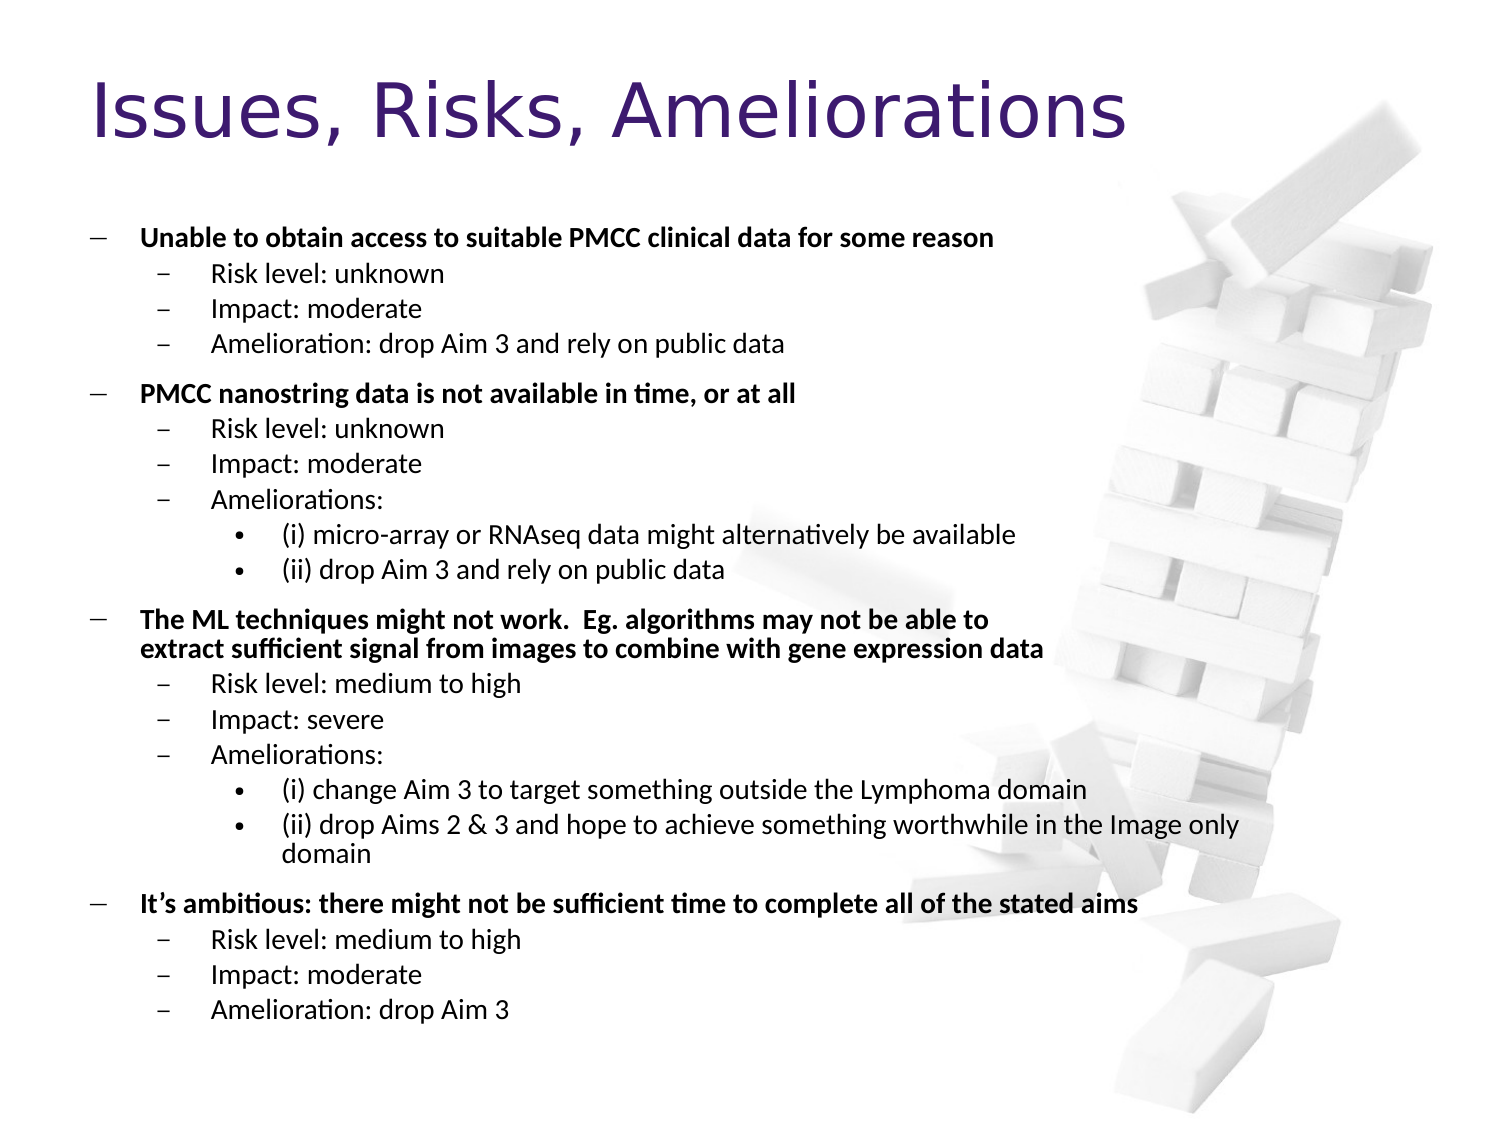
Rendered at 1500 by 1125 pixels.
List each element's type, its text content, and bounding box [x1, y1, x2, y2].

picture [657, 90, 1485, 1119]
title Issues, Risks, Ameliorations [75, 45, 1423, 171]
list Unable to obtain access to suitable PMCC clinical data for some reason Risk level: unknown Impact: moderate Amelioration: drop Aim 3 and rely on public data PMCC nanostring data is not available in time, or at all Risk level: unknown Impact: moderate Ameliorations: (i) micro-array or RNAseq data might alternatively be available (ii) drop Aim 3 and rely on public data The ML techniques might not work. Eg. algorithms may not be able to extract sufficient signal from images to combine with gene expression data Risk level: medium to high Impact: severe Ameliorations: (i) change Aim 3 to target something outside the Lymphoma domain (ii) drop Aims 2 & 3 and hope to achieve something worthwhile in the Image only domain It’s ambitious: there might not be sufficient time to complete all of the stated aims Risk level: medium to high Impact: moderate Amelioration: drop Aim 3 [69, 225, 1323, 1039]
